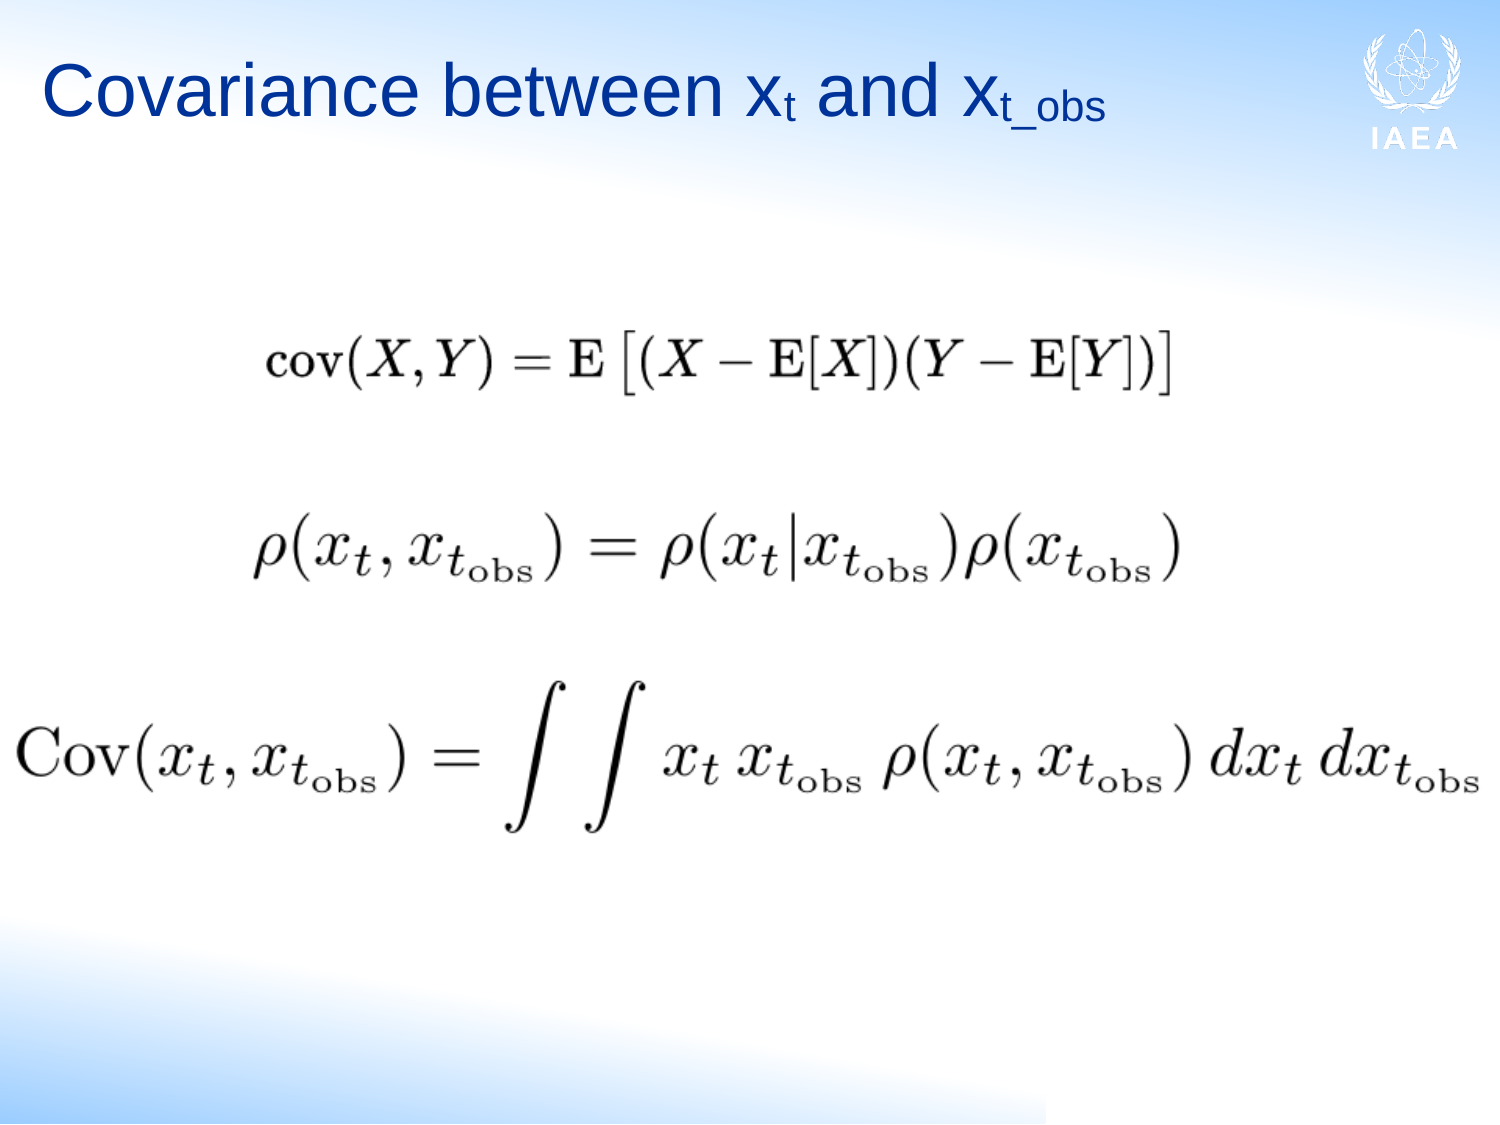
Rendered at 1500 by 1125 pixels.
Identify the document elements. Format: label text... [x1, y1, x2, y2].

title Covariance between xt and xt_obs [41, 19, 1336, 161]
picture [243, 503, 1192, 601]
picture [251, 318, 1184, 408]
picture [3, 667, 1491, 849]
picture [1363, 29, 1461, 149]
